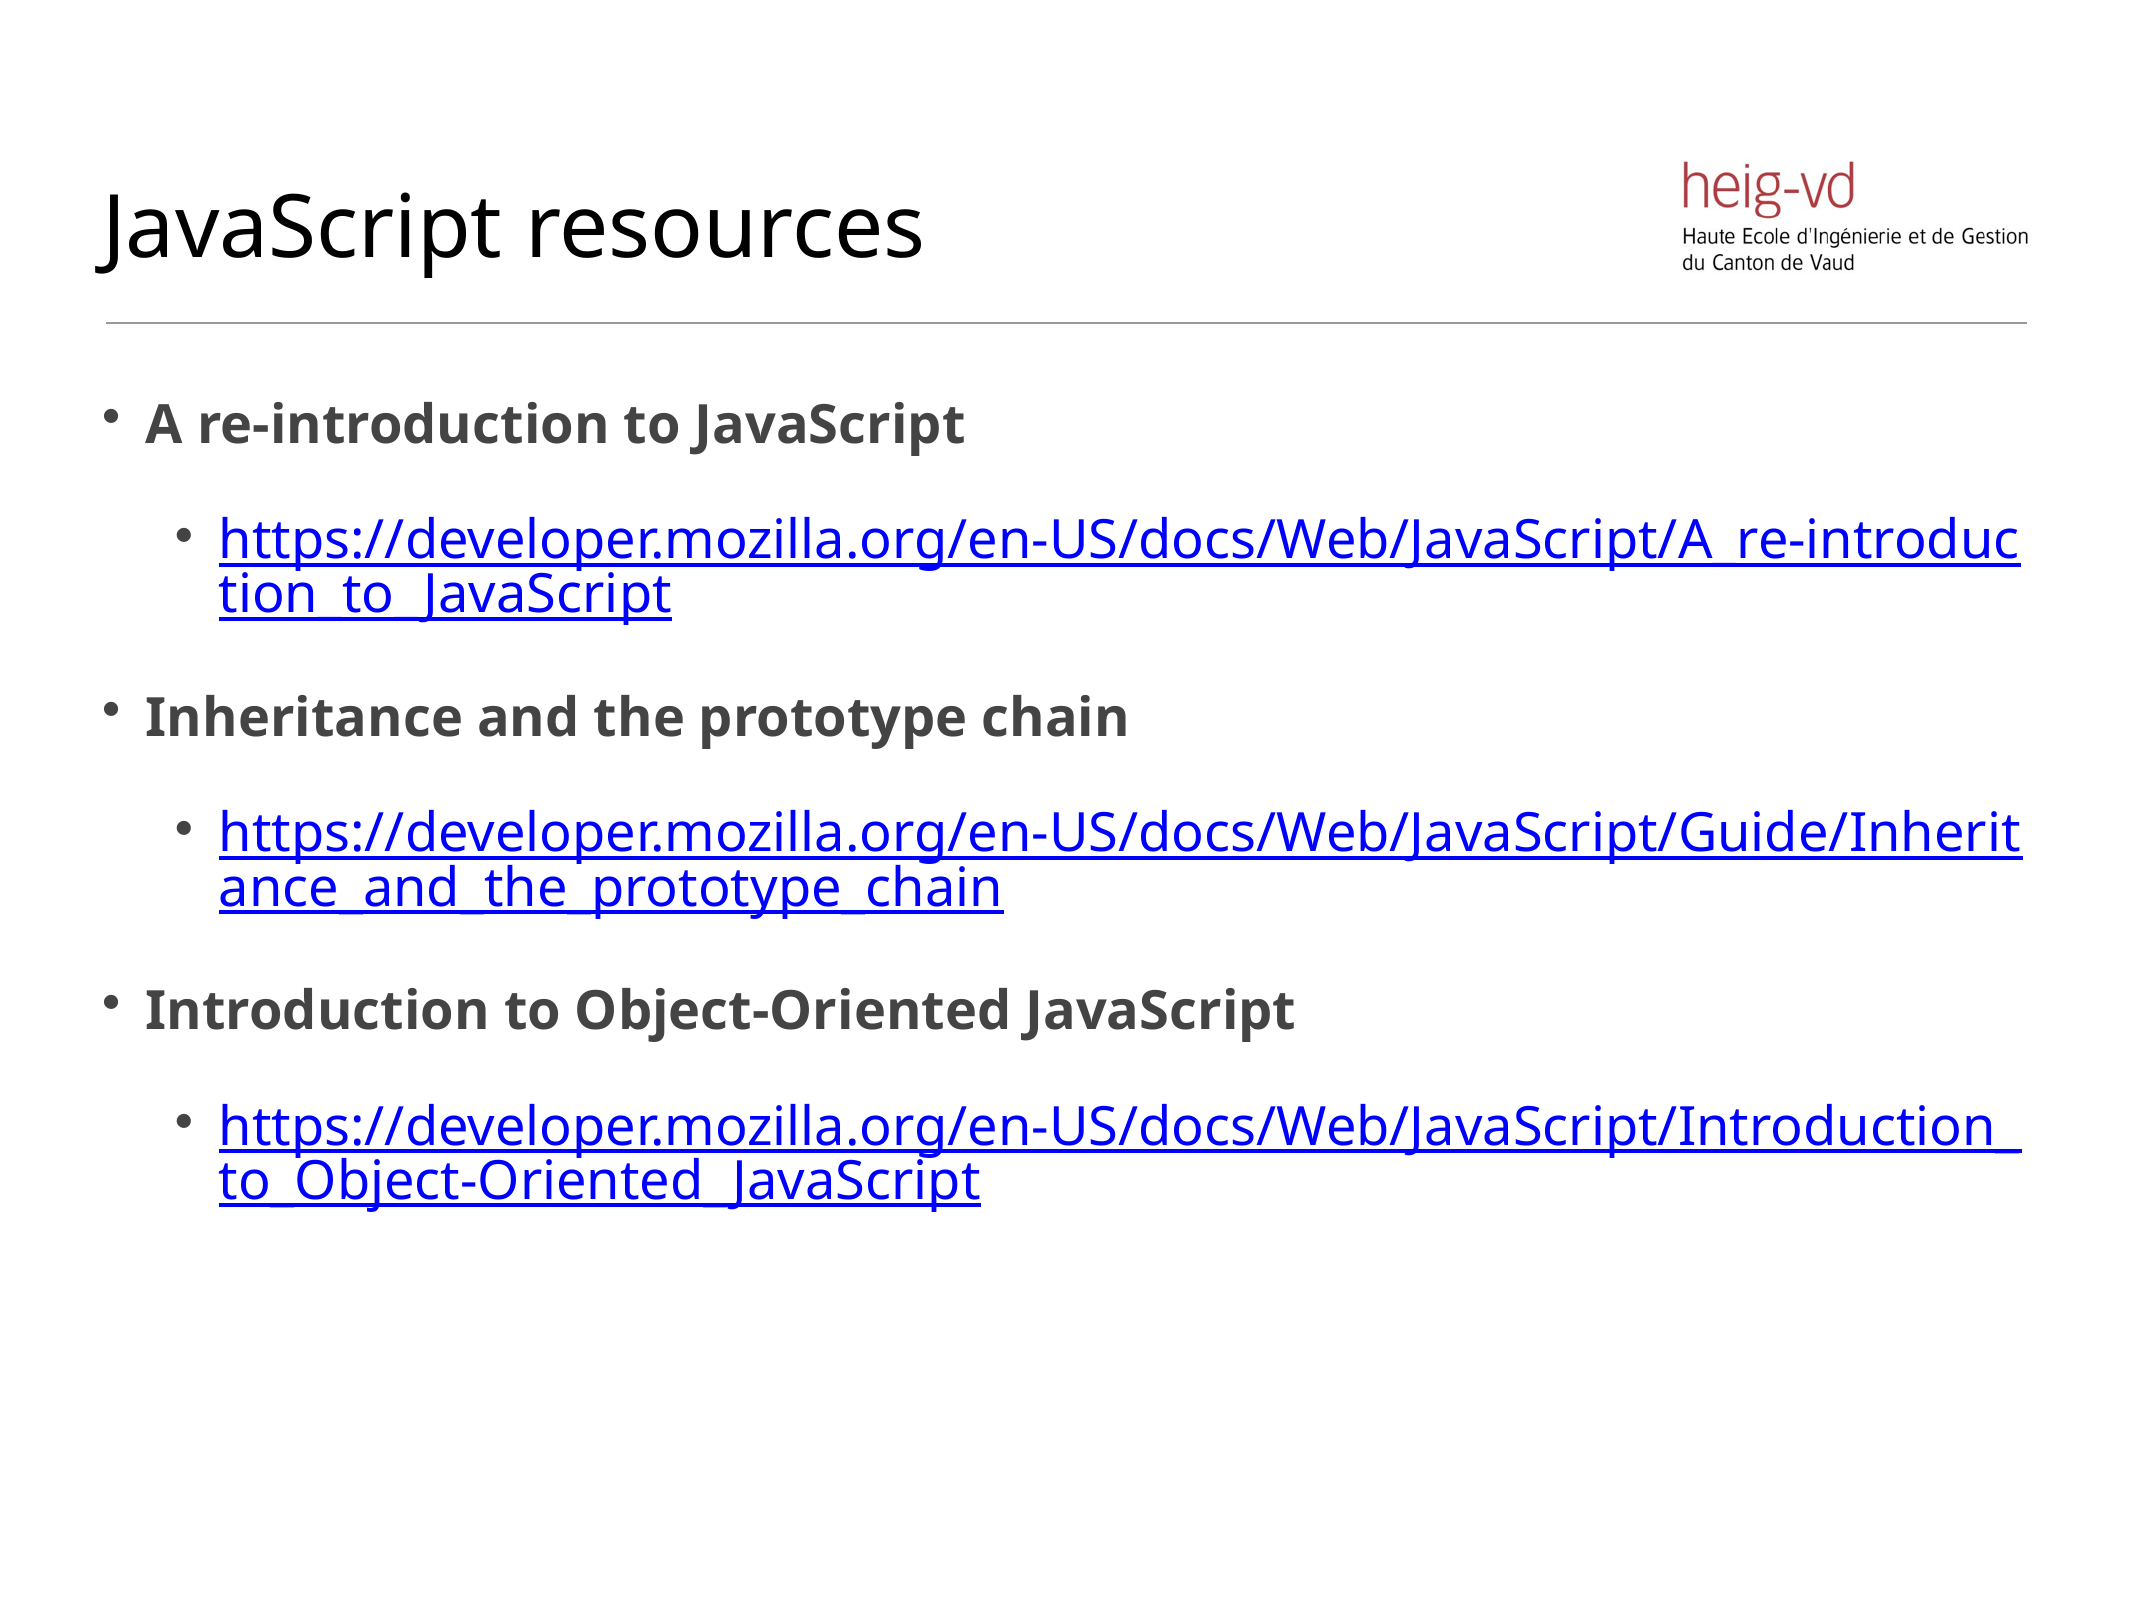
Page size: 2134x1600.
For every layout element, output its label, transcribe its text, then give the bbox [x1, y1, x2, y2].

title JavaScript resources [93, 54, 2040, 284]
list A re-introduction to JavaScript https://developer.mozilla.org/en-US/docs/Web/JavaScript/A_re-introduction_to_JavaScript Inheritance and the prototype chain https://developer.mozilla.org/en-US/docs/Web/JavaScript/Guide/Inheritance_and_the_prototype_chain Introduction to Object-Oriented JavaScript https://developer.mozilla.org/en-US/docs/Web/JavaScript/Introduction_to_Object-Oriented_JavaScript [93, 381, 2040, 1459]
